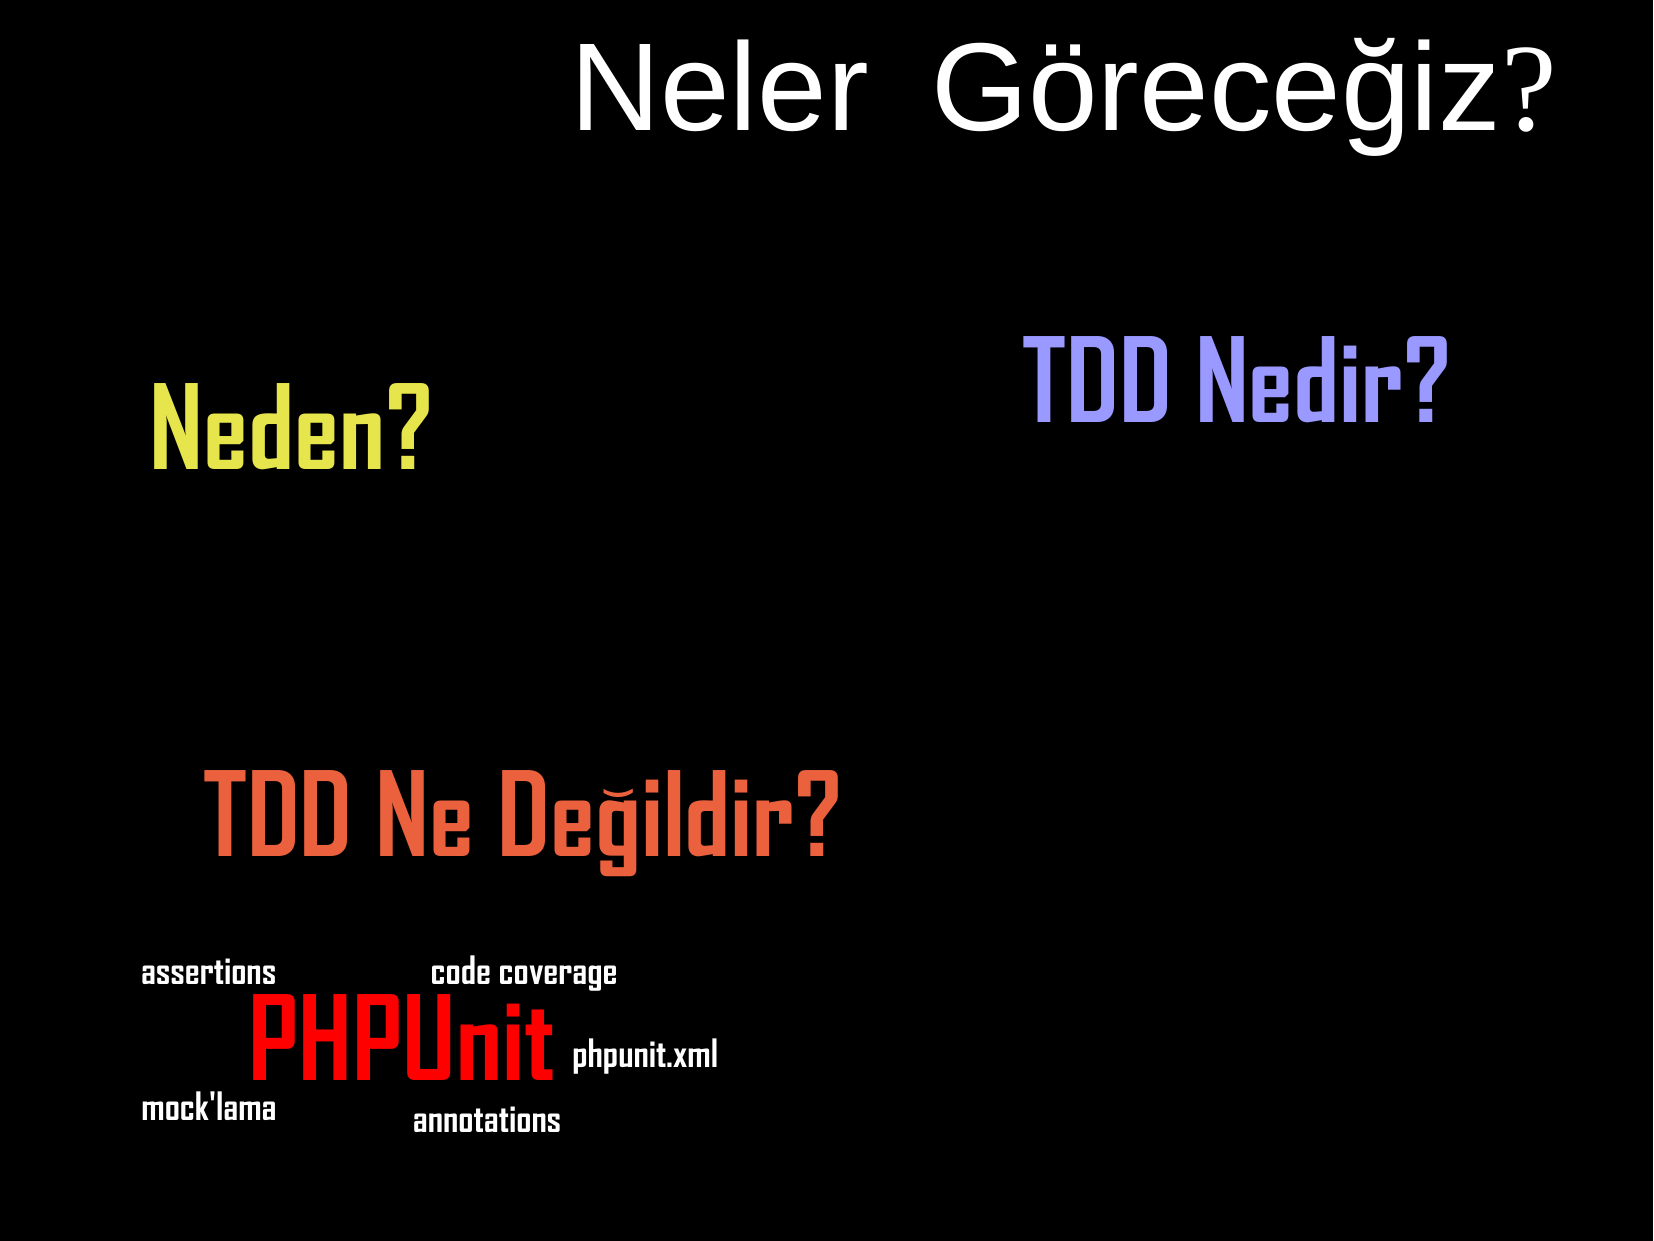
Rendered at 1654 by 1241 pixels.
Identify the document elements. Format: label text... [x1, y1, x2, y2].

text_box code coverage [415, 939, 633, 1000]
text_box TDD Ne Değildir? [188, 736, 858, 887]
text_box TDD Nedir? [1007, 302, 1467, 453]
text_box annotations [398, 1087, 577, 1148]
text_box phpunit.xml [557, 1022, 734, 1083]
text_box assertions [126, 939, 293, 1000]
text_box mock'lama [126, 1075, 292, 1136]
text_box PHPUnit [233, 960, 571, 1111]
text_box Neden? [135, 349, 448, 500]
text_box Neler Göreceğiz? [555, 36, 1098, 201]
